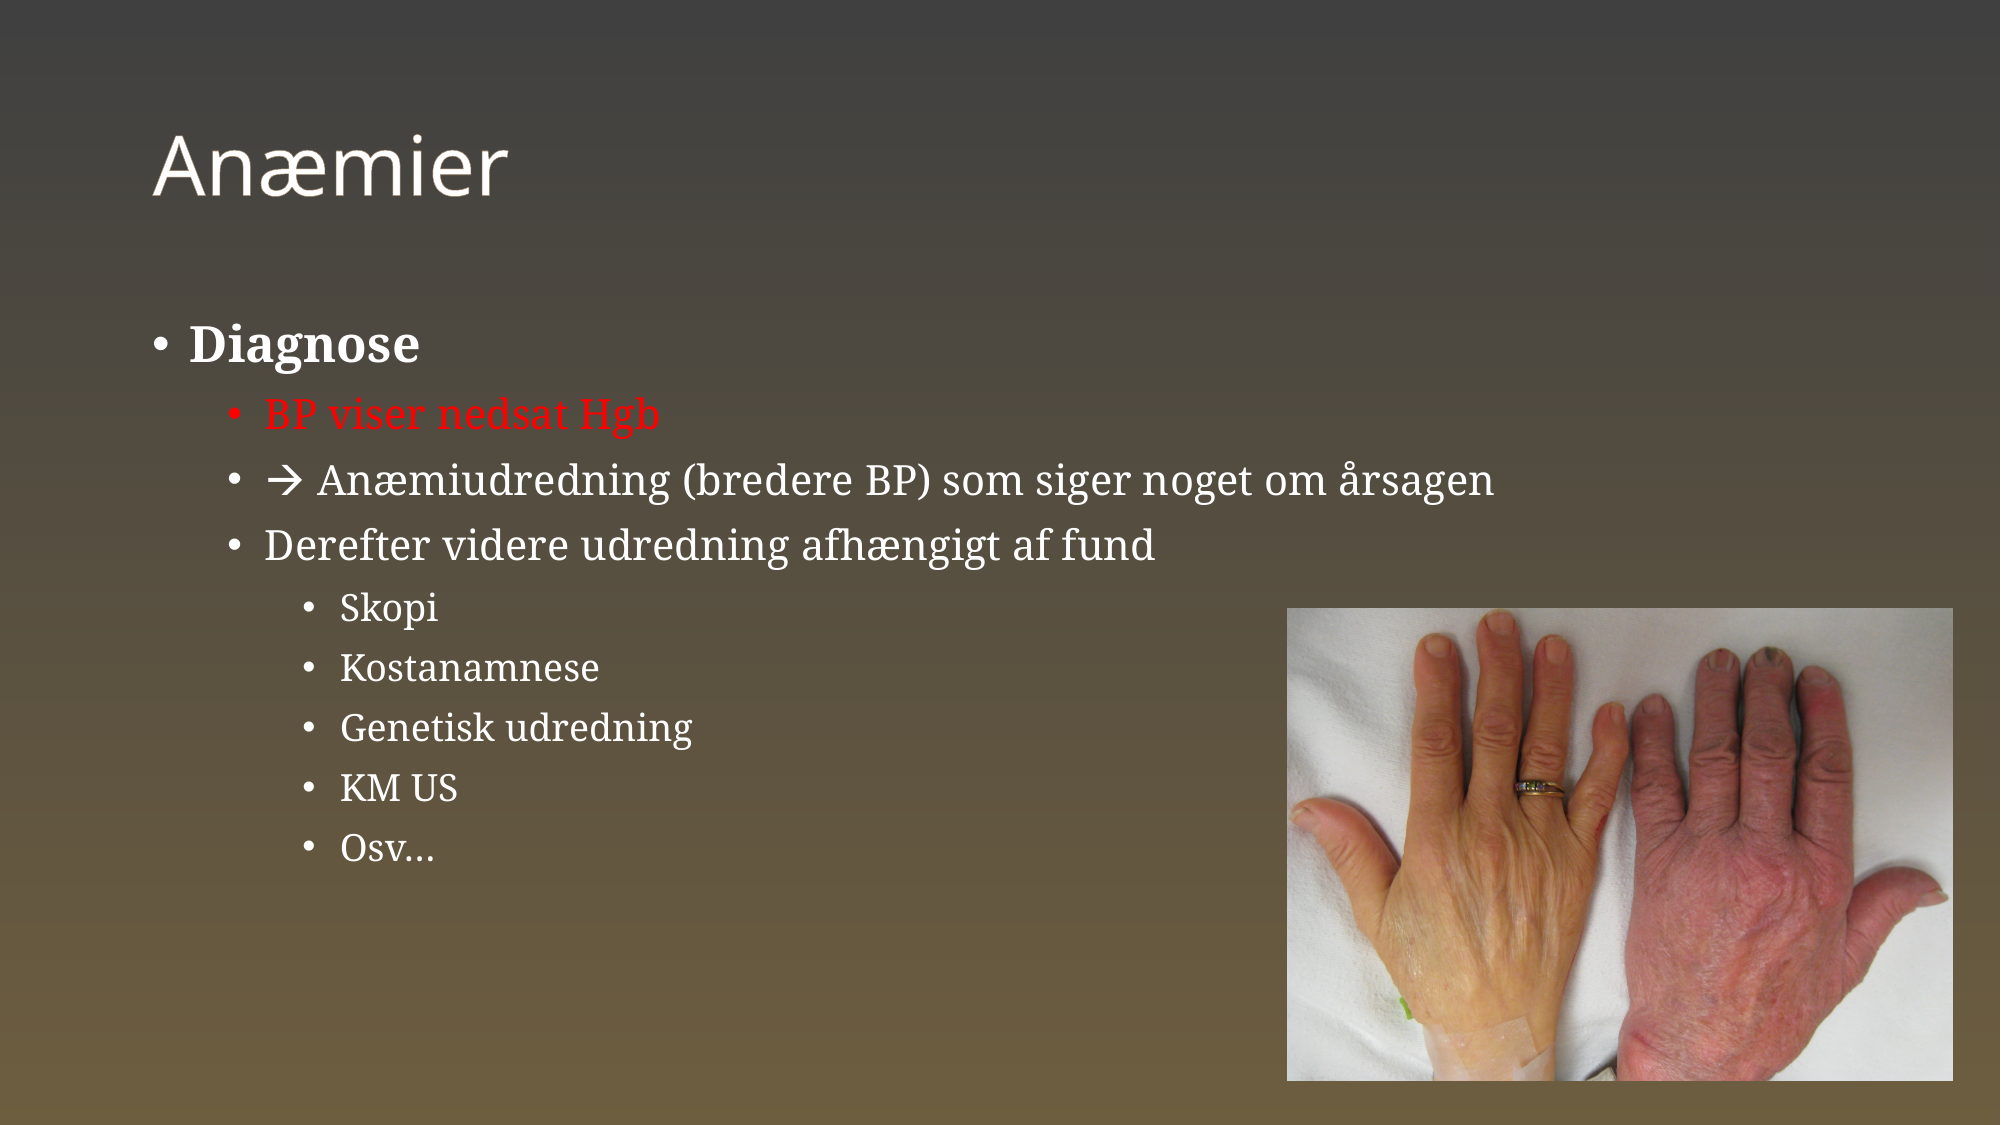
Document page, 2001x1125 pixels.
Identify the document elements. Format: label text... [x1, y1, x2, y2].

title Anæmier [137, 59, 1863, 278]
picture [1287, 608, 1953, 1081]
list Diagnose BP viser nedsat Hgb  Anæmiudredning (bredere BP) som siger noget om årsagen Derefter videre udredning afhængigt af fund Skopi Kostanamnese Genetisk udredning KM US Osv… [137, 299, 1863, 1014]
